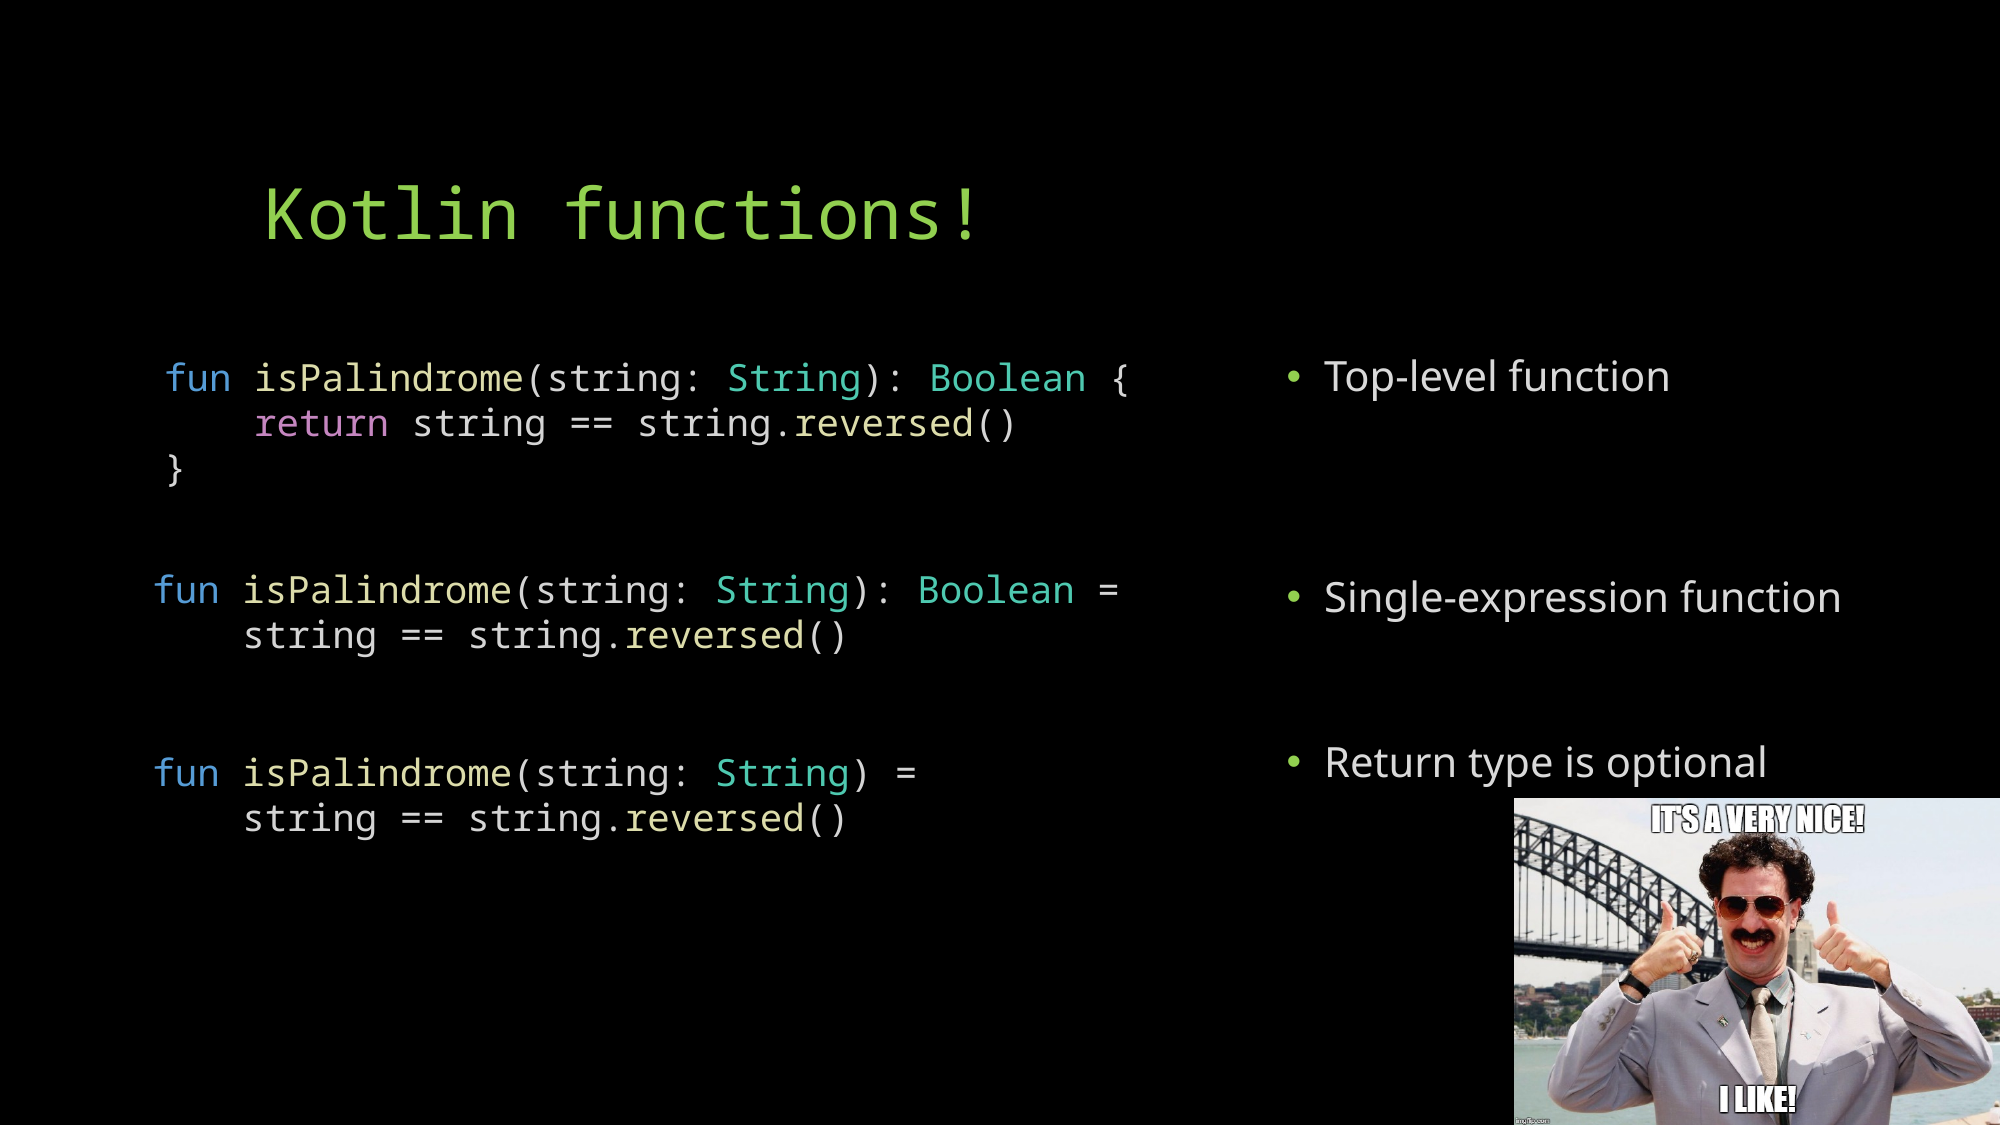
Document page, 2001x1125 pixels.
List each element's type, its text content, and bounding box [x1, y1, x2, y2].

title Kotlin functions! [249, 75, 1750, 263]
picture [1514, 798, 2000, 1125]
text_box fun isPalindrome(string: String): Boolean = string == string.reversed() [137, 558, 1138, 664]
text_box fun isPalindrome(string: String) = string == string.reversed() [137, 741, 1138, 847]
list Top-level function Single-expression function Return type is optional [1271, 348, 2000, 1049]
text_box fun isPalindrome(string: String): Boolean { return string == string.reversed() } [149, 346, 1150, 497]
